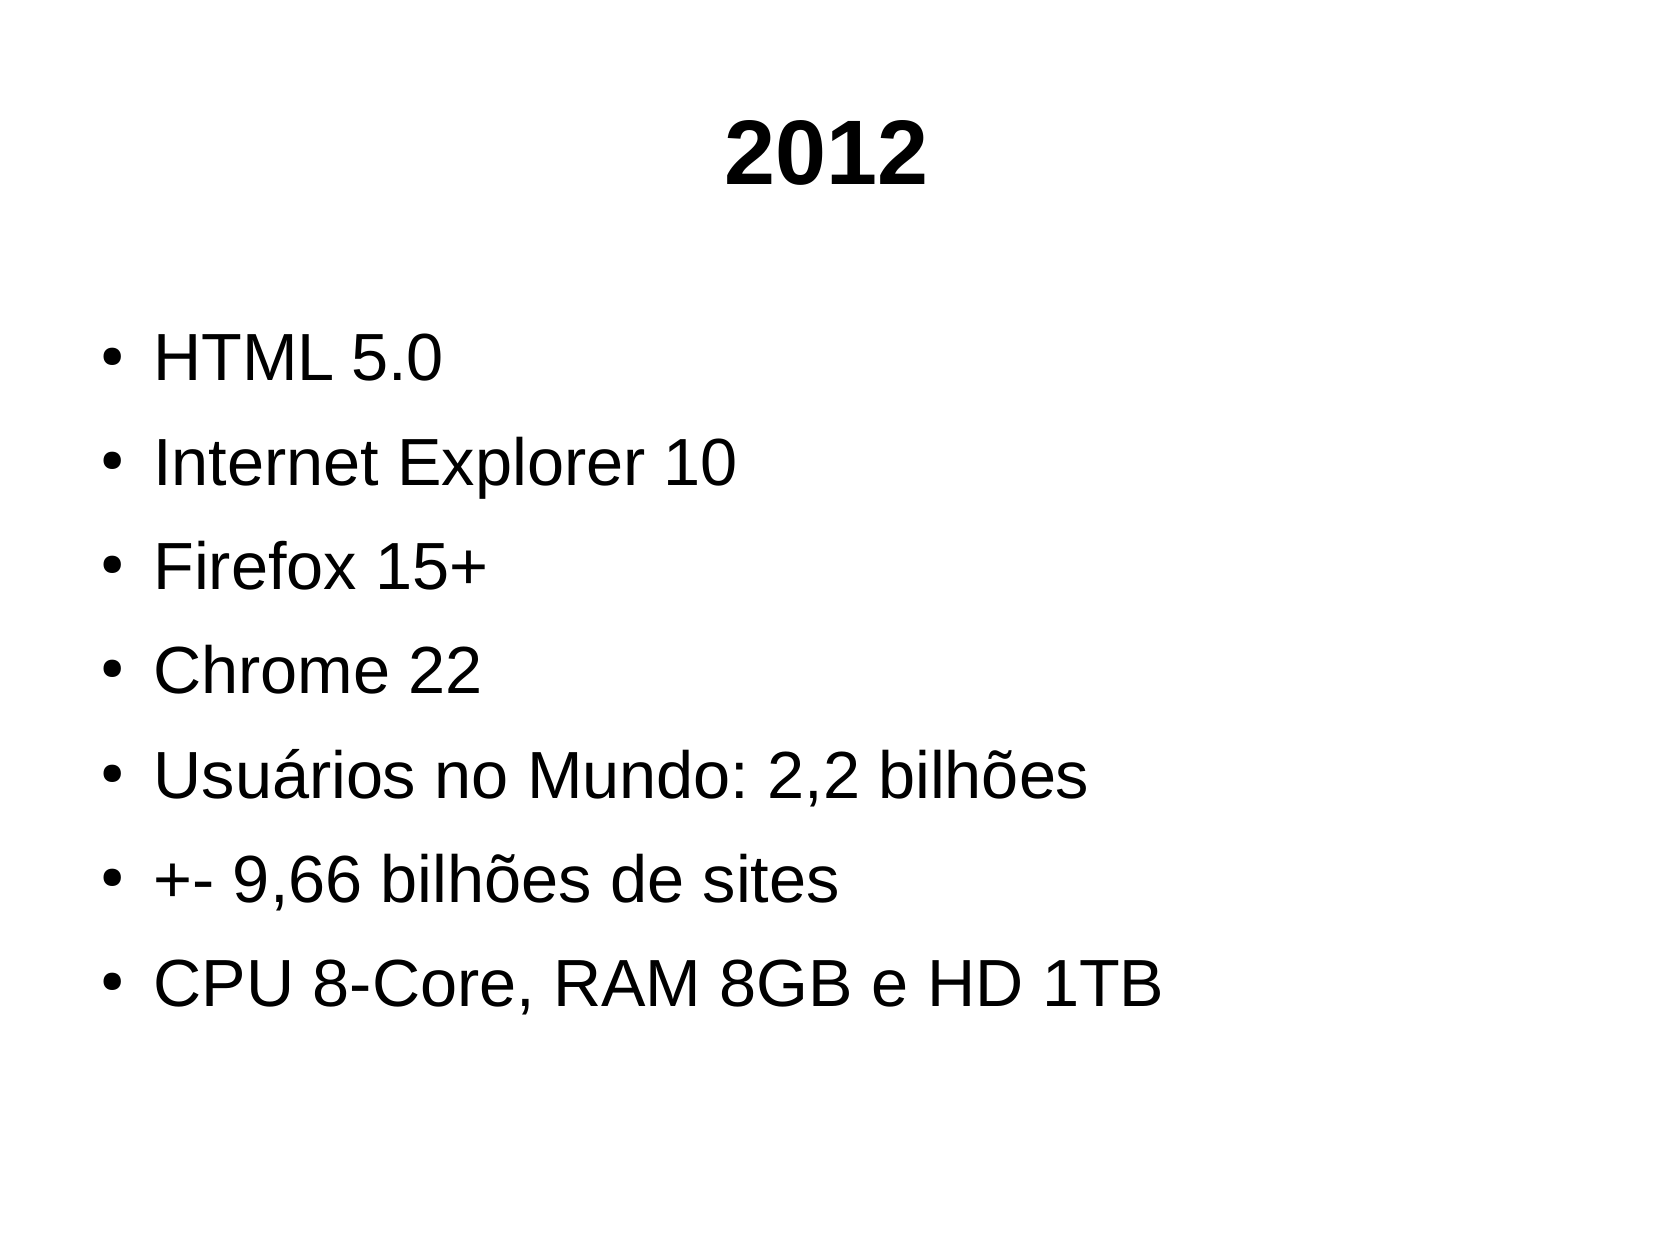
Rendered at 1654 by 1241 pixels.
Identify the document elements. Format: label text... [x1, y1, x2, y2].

title 2012 [82, 49, 1571, 257]
list HTML 5.0 Internet Explorer 10 Firefox 15+ Chrome 22 Usuários no Mundo: 2,2 bilhões +- 9,66 bilhões de sites CPU 8-Core, RAM 8GB e HD 1TB [82, 290, 1538, 1052]
